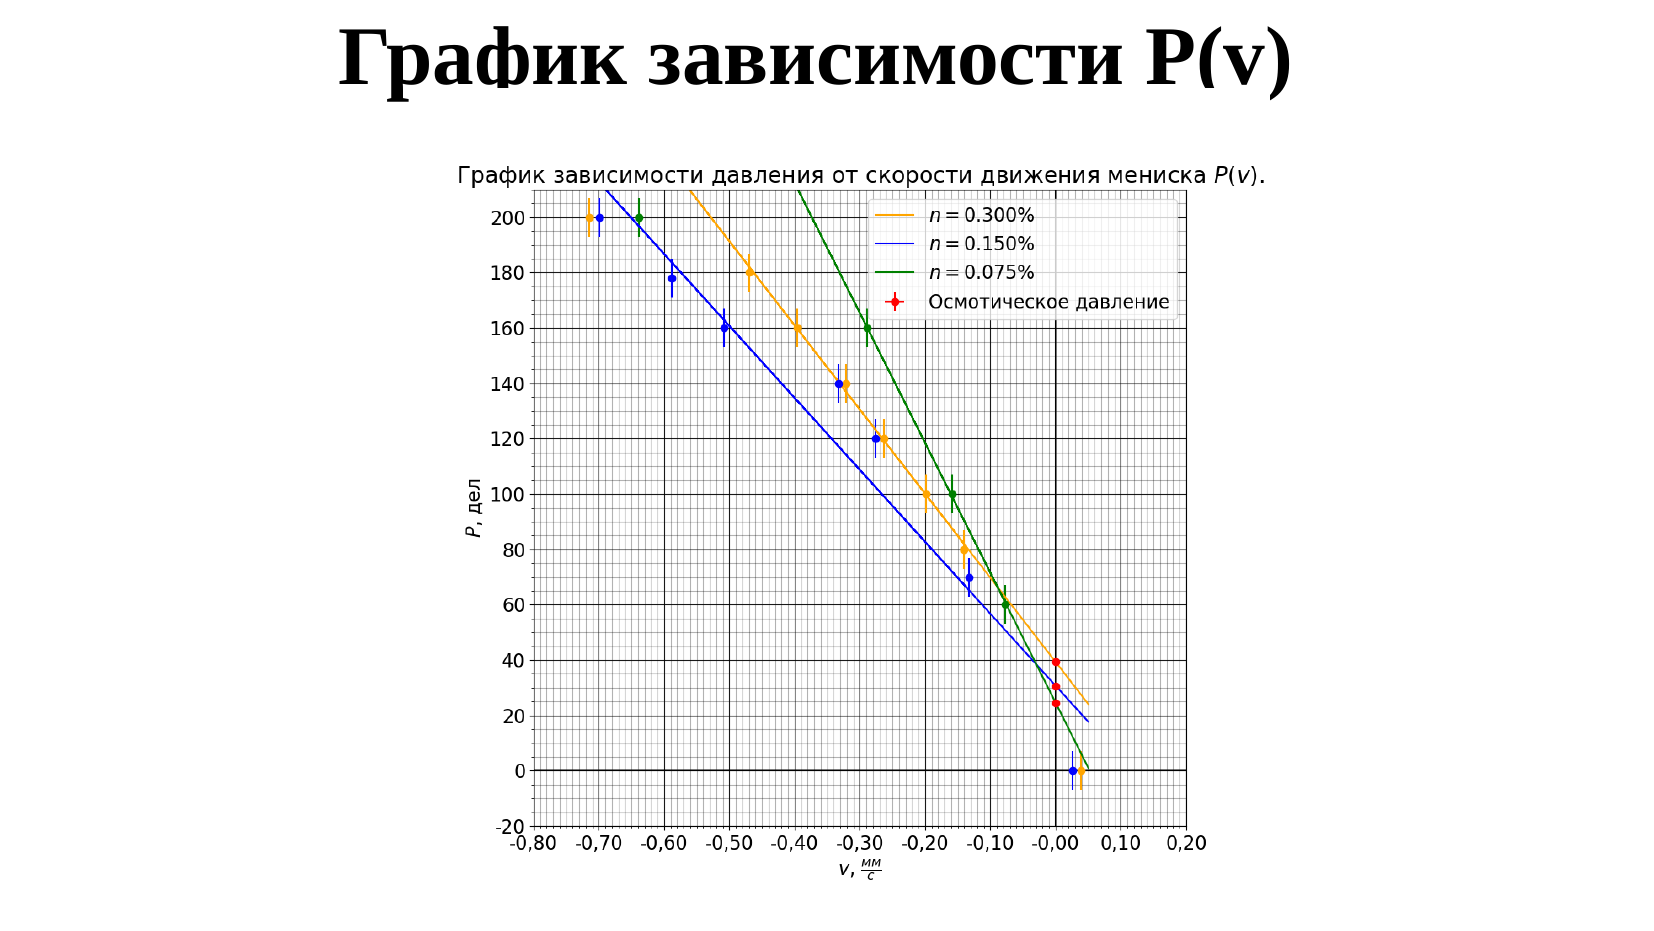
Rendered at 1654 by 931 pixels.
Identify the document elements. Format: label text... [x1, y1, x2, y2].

title График зависимости P(v) [0, 0, 1654, 205]
picture [428, 88, 1270, 931]
